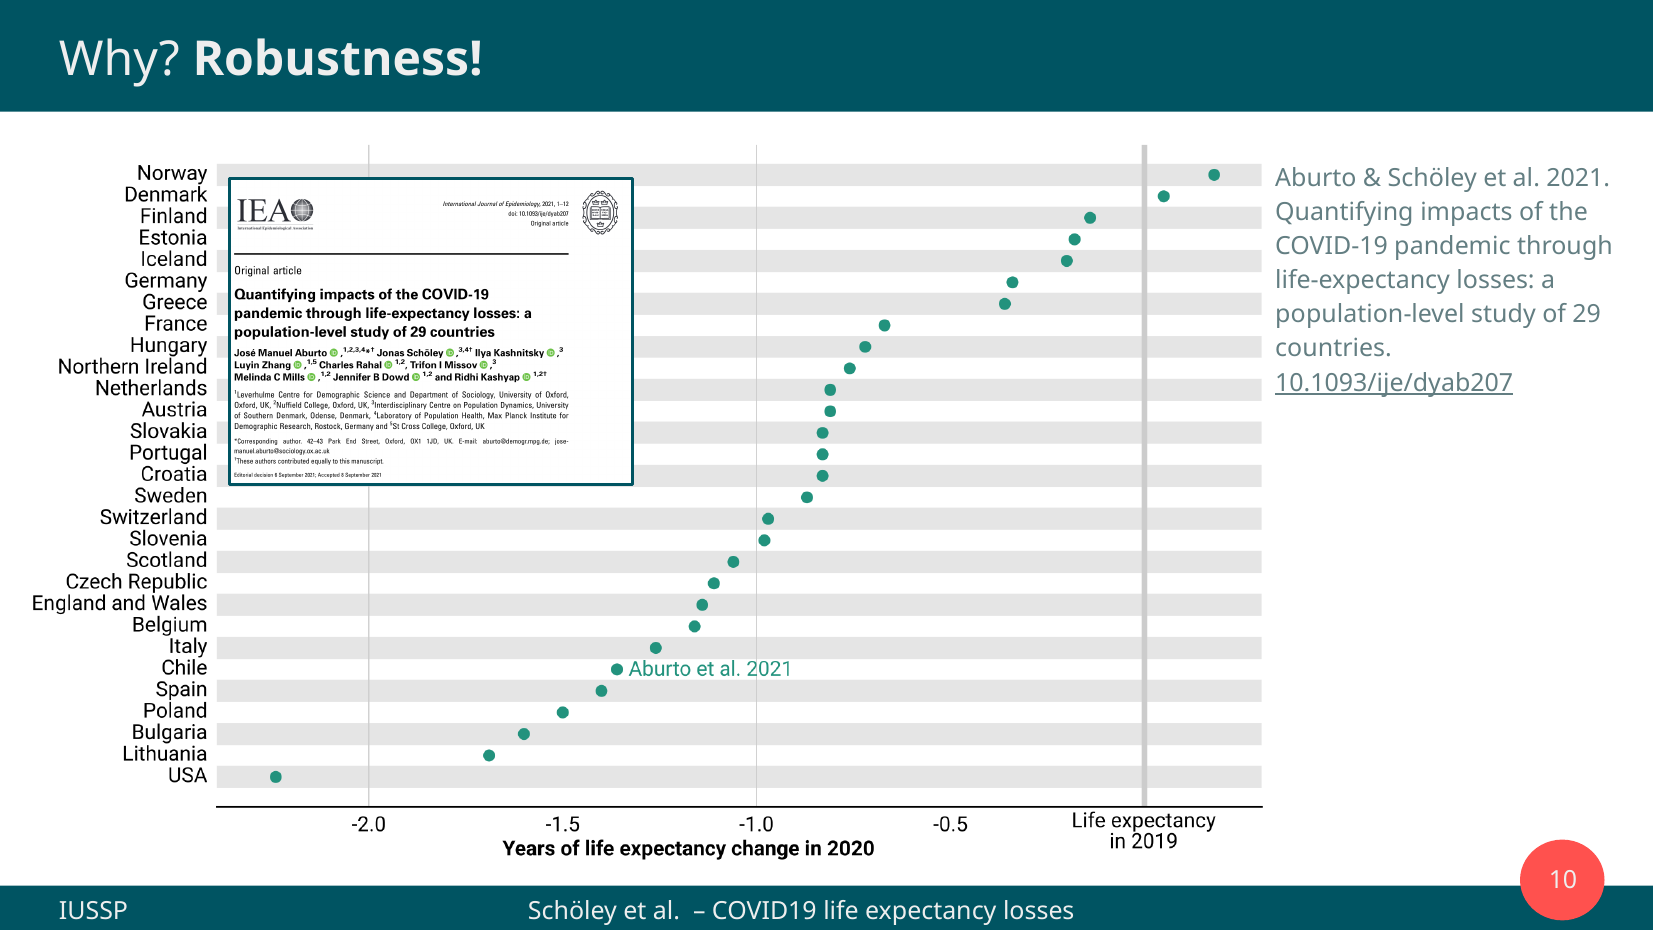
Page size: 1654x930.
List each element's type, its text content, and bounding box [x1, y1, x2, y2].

picture [21, 134, 1272, 871]
title Why? Robustness! [58, 0, 1594, 117]
text_box Aburto & Schöley et al. 2021. Quantifying impacts of the COVID-19 pandemic through life-expectancy losses: a population-level study of 29 countries. 10.1093/ije/dyab207 [1260, 152, 1651, 378]
